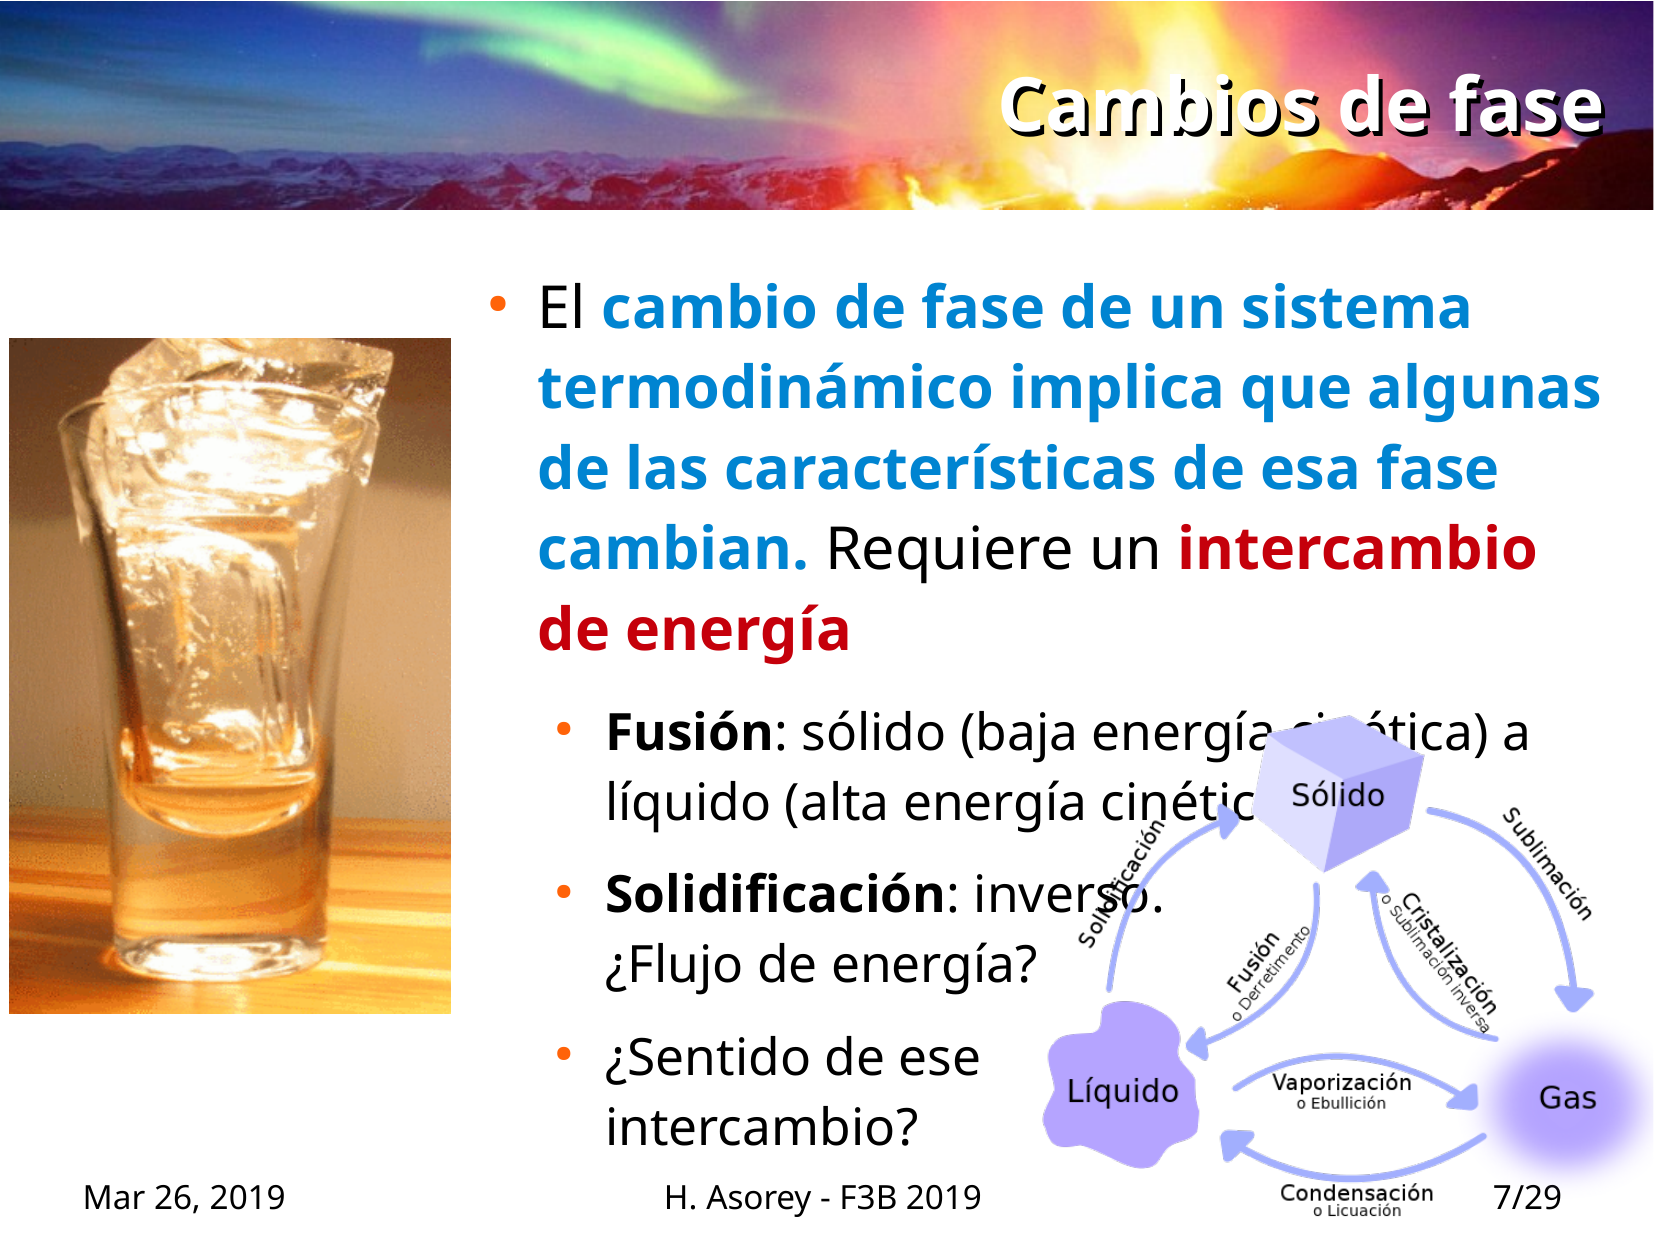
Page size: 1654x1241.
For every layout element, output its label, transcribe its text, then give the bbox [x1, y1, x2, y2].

picture [9, 338, 451, 1014]
picture [1014, 689, 1654, 1238]
title Cambios de fase [45, 15, 1606, 191]
list El cambio de fase de un sistema termodinámico implica que algunas de las características de esa fase cambian. Requiere un intercambio de energía Fusión: sólido (baja energía cinética) a líquido (alta energía cinética) Solidificación: inverso. ¿Flujo de energía? ¿Sentido de ese intercambio? [470, 264, 1606, 1165]
picture [0, 1, 1654, 210]
